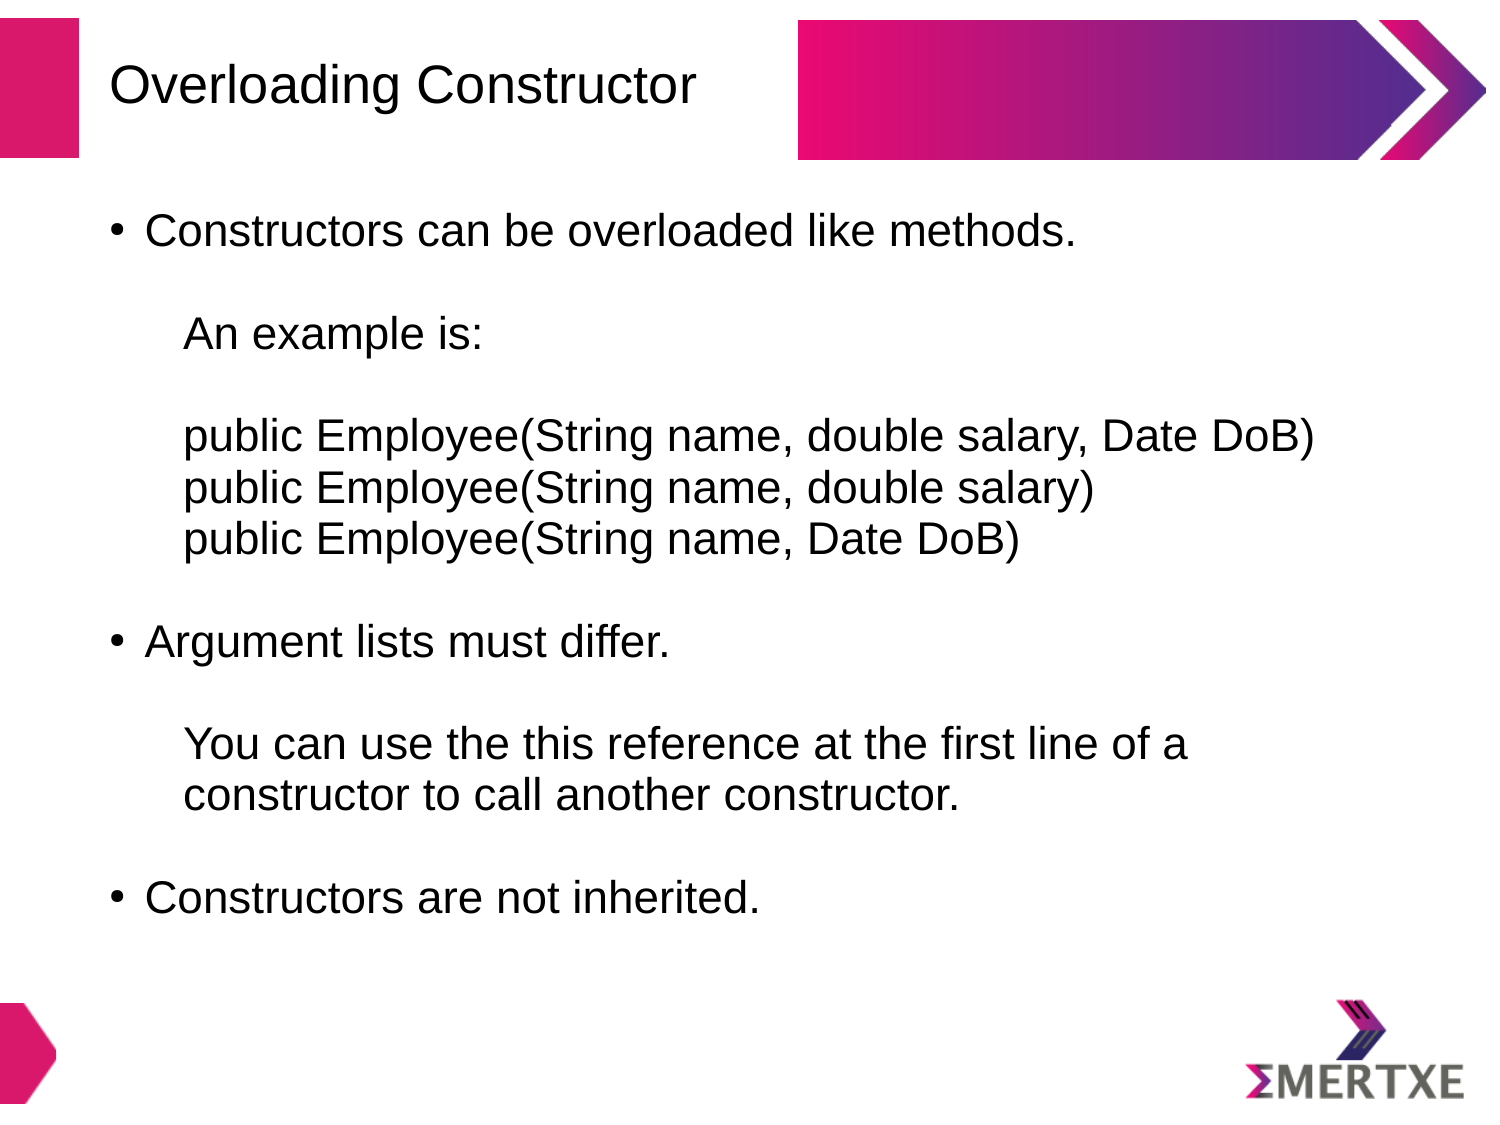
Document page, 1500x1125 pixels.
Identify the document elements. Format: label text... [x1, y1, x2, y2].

picture [1371, 996, 1465, 1099]
text_box Constructors can be overloaded like methods. An example is: public Employee(String name, double salary, Date DoB) public Employee(String name, double salary) public Employee(String name, Date DoB) Argument lists must differ. You can use the this reference at the first line of a constructor to call another constructor. Constructors are not inherited. [94, 198, 1371, 1099]
picture [798, 20, 1486, 160]
text_box Overloading Constructor [94, 47, 721, 123]
